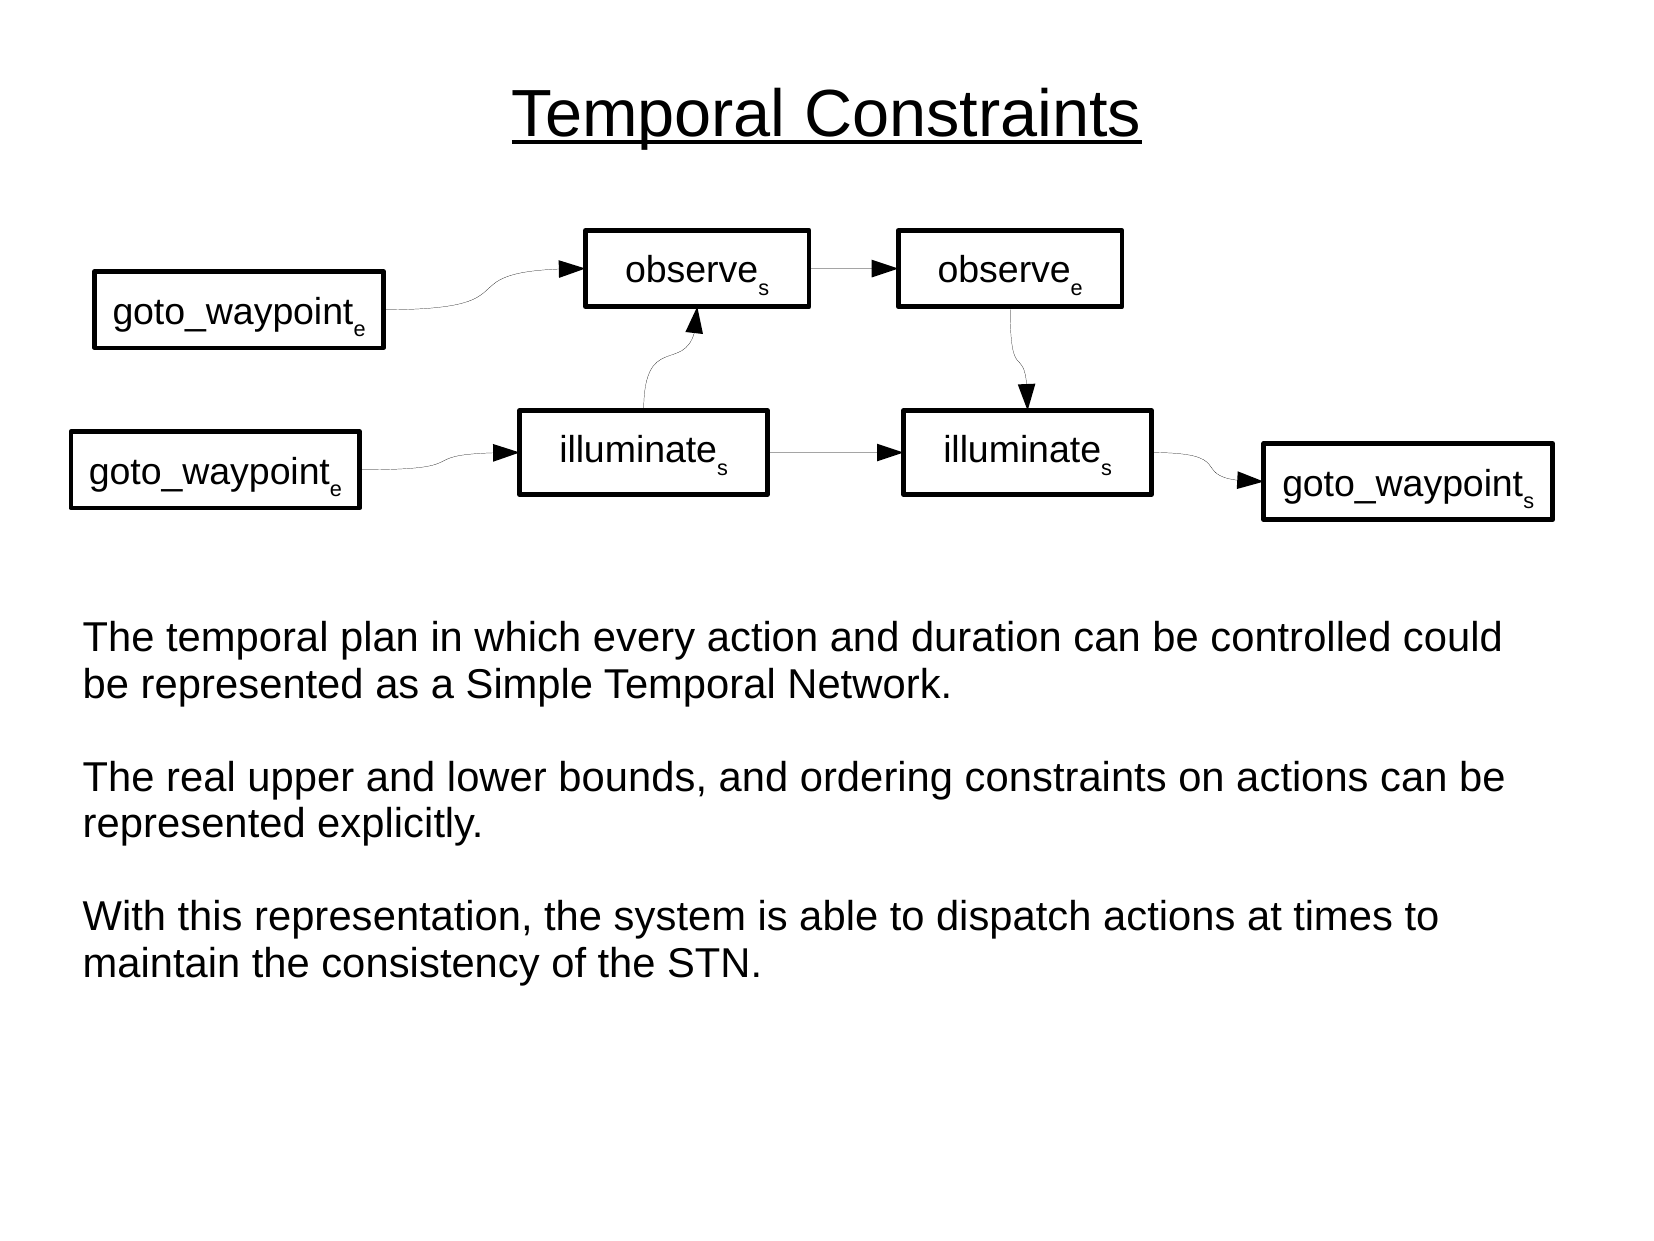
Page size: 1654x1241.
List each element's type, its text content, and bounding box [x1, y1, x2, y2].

text_box goto_waypointe [70, 431, 360, 508]
title Temporal Constraints [82, 49, 1571, 178]
text_box illuminates [903, 410, 1152, 495]
text_box goto_waypointe [94, 271, 384, 348]
text_box illuminates [519, 410, 768, 495]
text_box goto_waypoints [1263, 443, 1553, 520]
text_box observee [898, 230, 1122, 307]
text_box observes [585, 230, 810, 307]
subtitle The temporal plan in which every action and duration can be controlled could be represented as a Simple Temporal Network. The real upper and lower bounds, and ordering constraints on actions can be represented explicitly. With this representation, the system is able to dispatch actions at times to maintain the consistency of the STN. [82, 614, 1536, 1123]
